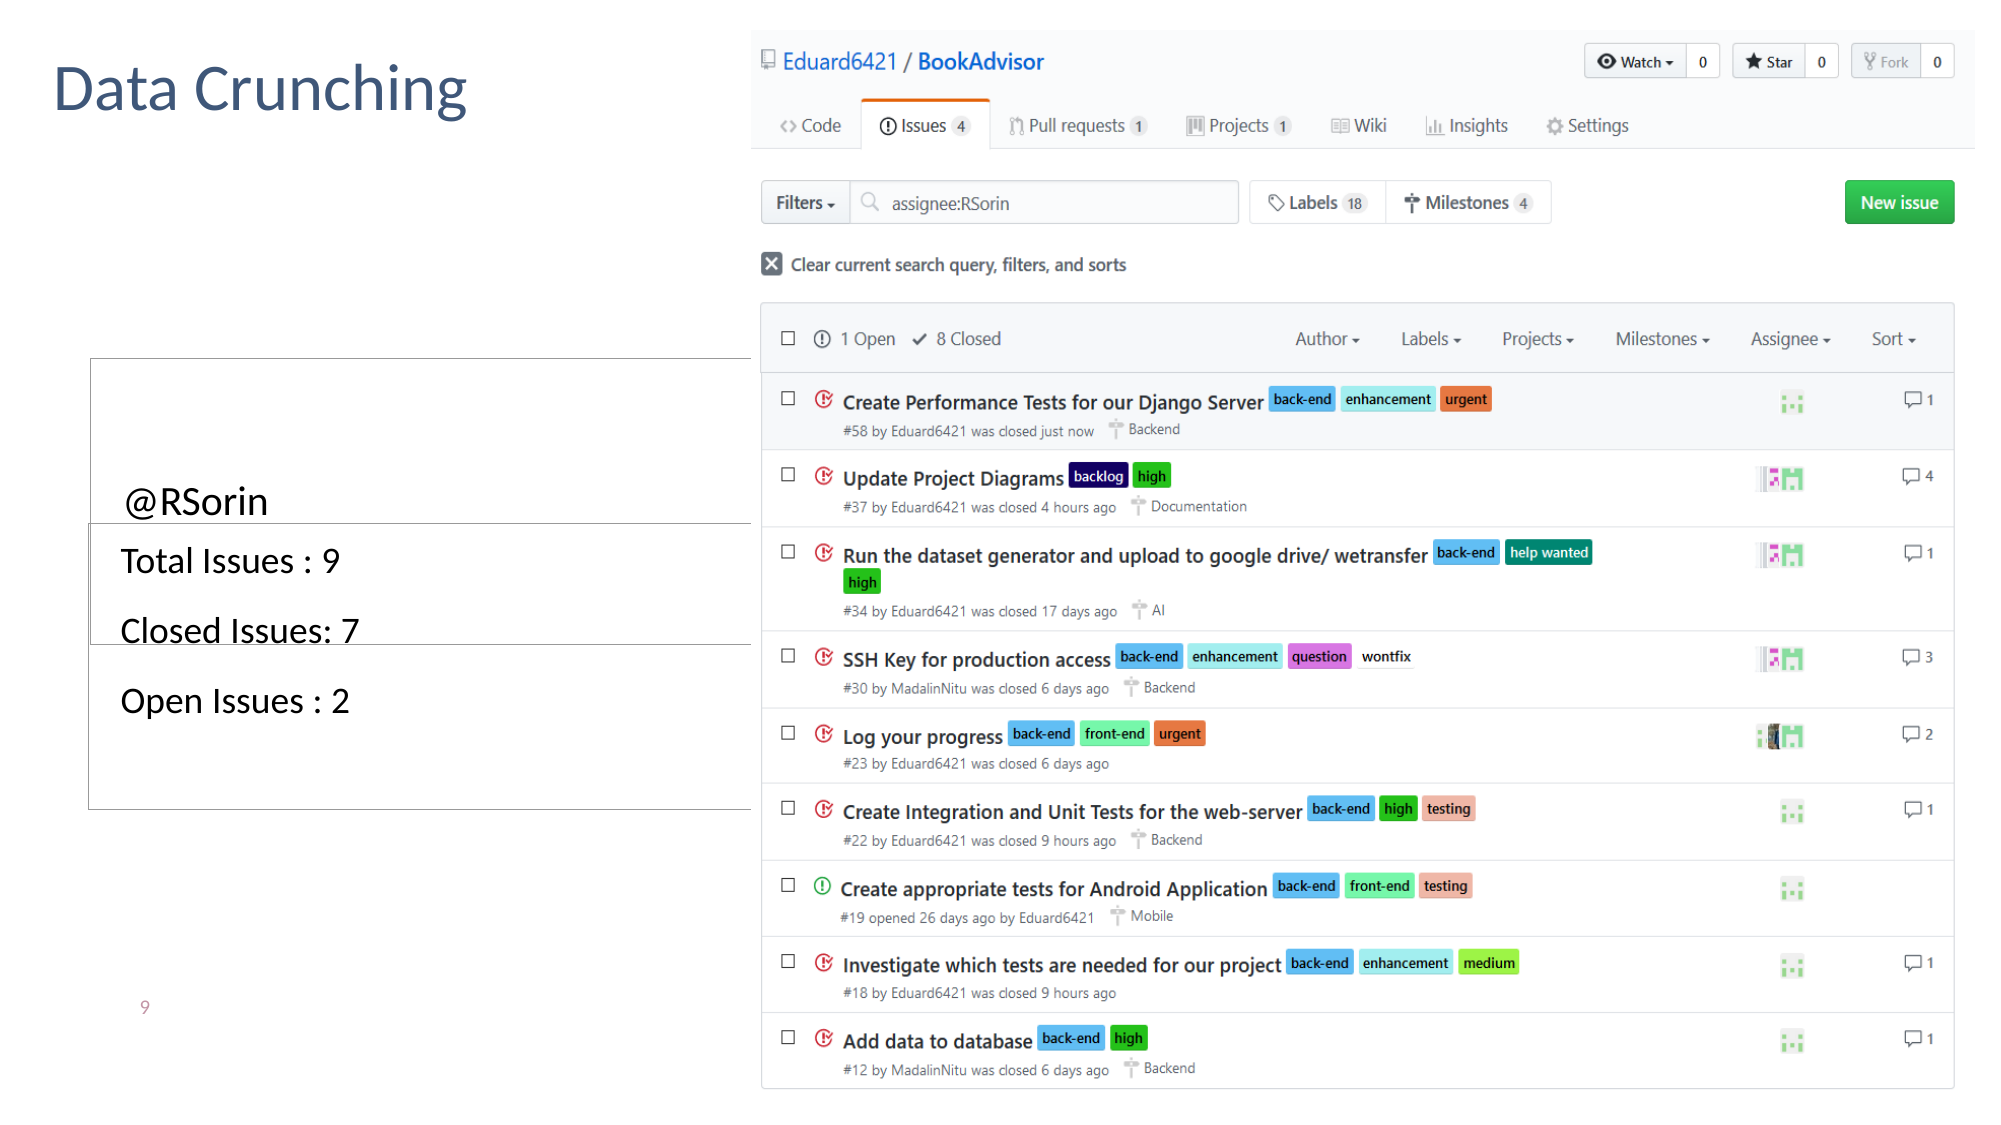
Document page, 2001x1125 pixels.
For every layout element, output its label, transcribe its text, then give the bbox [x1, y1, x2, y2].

list @RSorin [90, 358, 751, 645]
title Data Crunching [30, 41, 720, 135]
slide_number <number> [105, 993, 170, 1033]
picture [751, 30, 1975, 1116]
list Total Issues : 9 Closed Issues: 7 Open Issues : 2 [88, 523, 751, 810]
